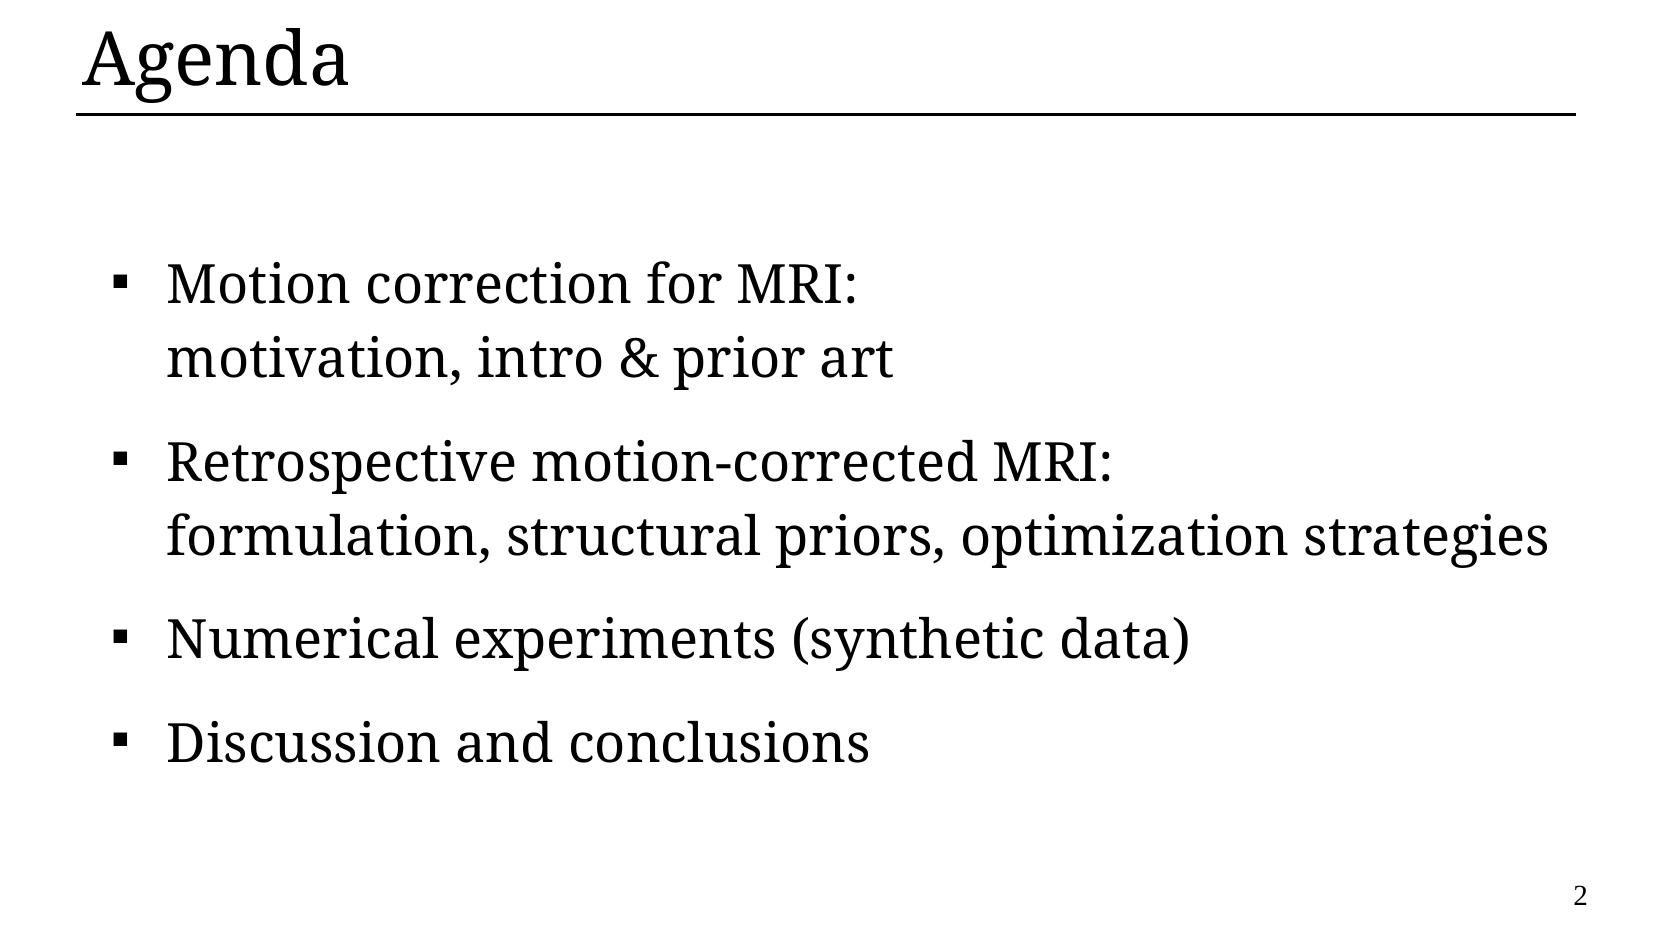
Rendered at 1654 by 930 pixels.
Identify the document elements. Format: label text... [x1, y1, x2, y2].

list Motion correction for MRI: motivation, intro & prior art Retrospective motion-corrected MRI: formulation, structural priors, optimization strategies Numerical experiments (synthetic data) Discussion and conclusions [95, 245, 1576, 780]
title Agenda [82, 7, 1571, 105]
